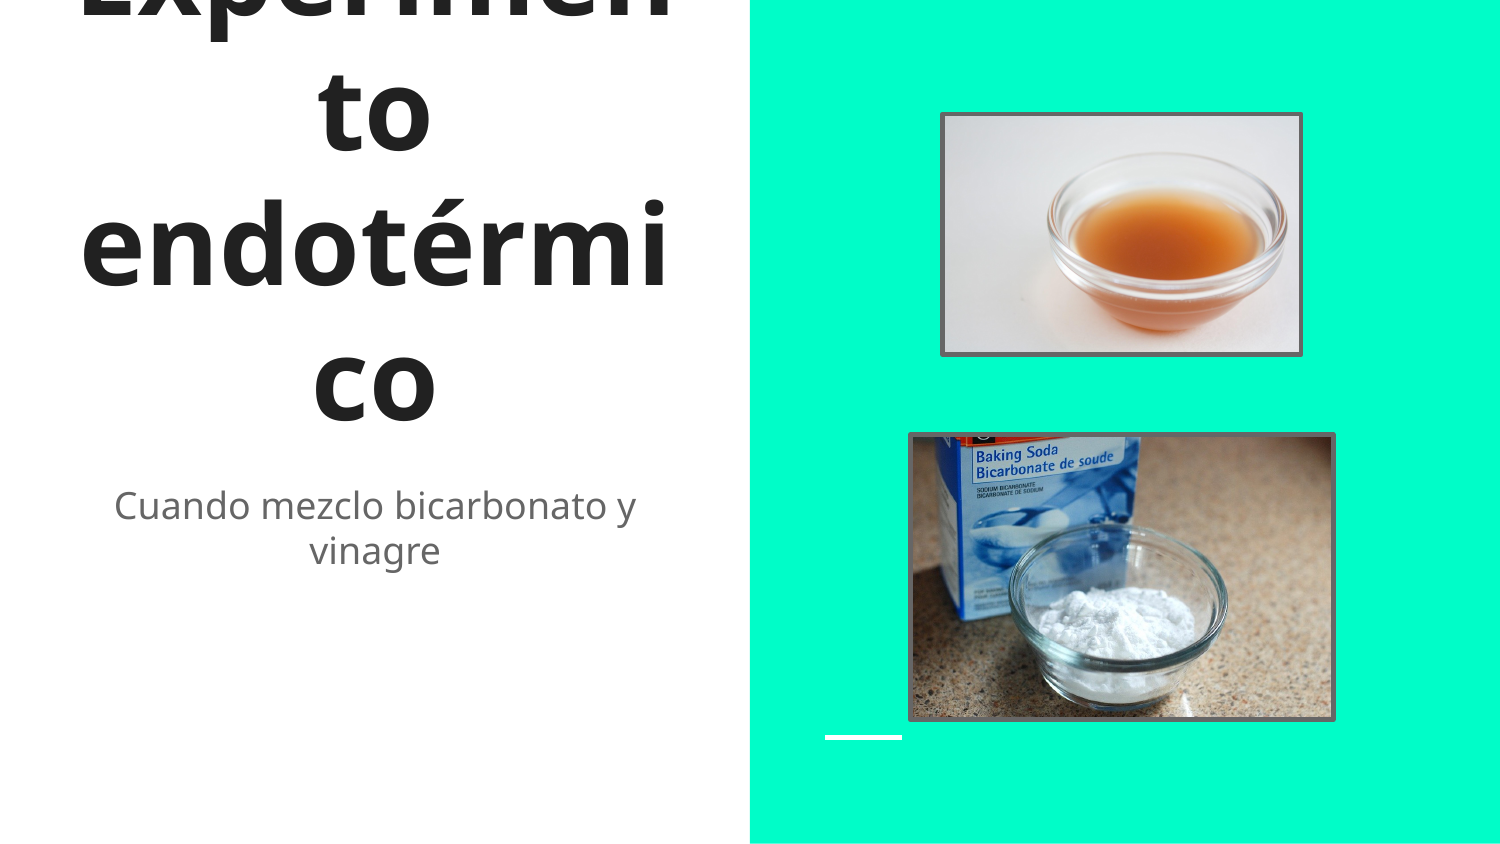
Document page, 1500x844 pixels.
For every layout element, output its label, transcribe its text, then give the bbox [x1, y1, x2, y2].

picture [944, 116, 1299, 353]
picture [912, 436, 1331, 718]
title Experimento endotérmico [43, 177, 708, 458]
subtitle Cuando mezclo bicarbonato y vinagre [43, 466, 708, 688]
